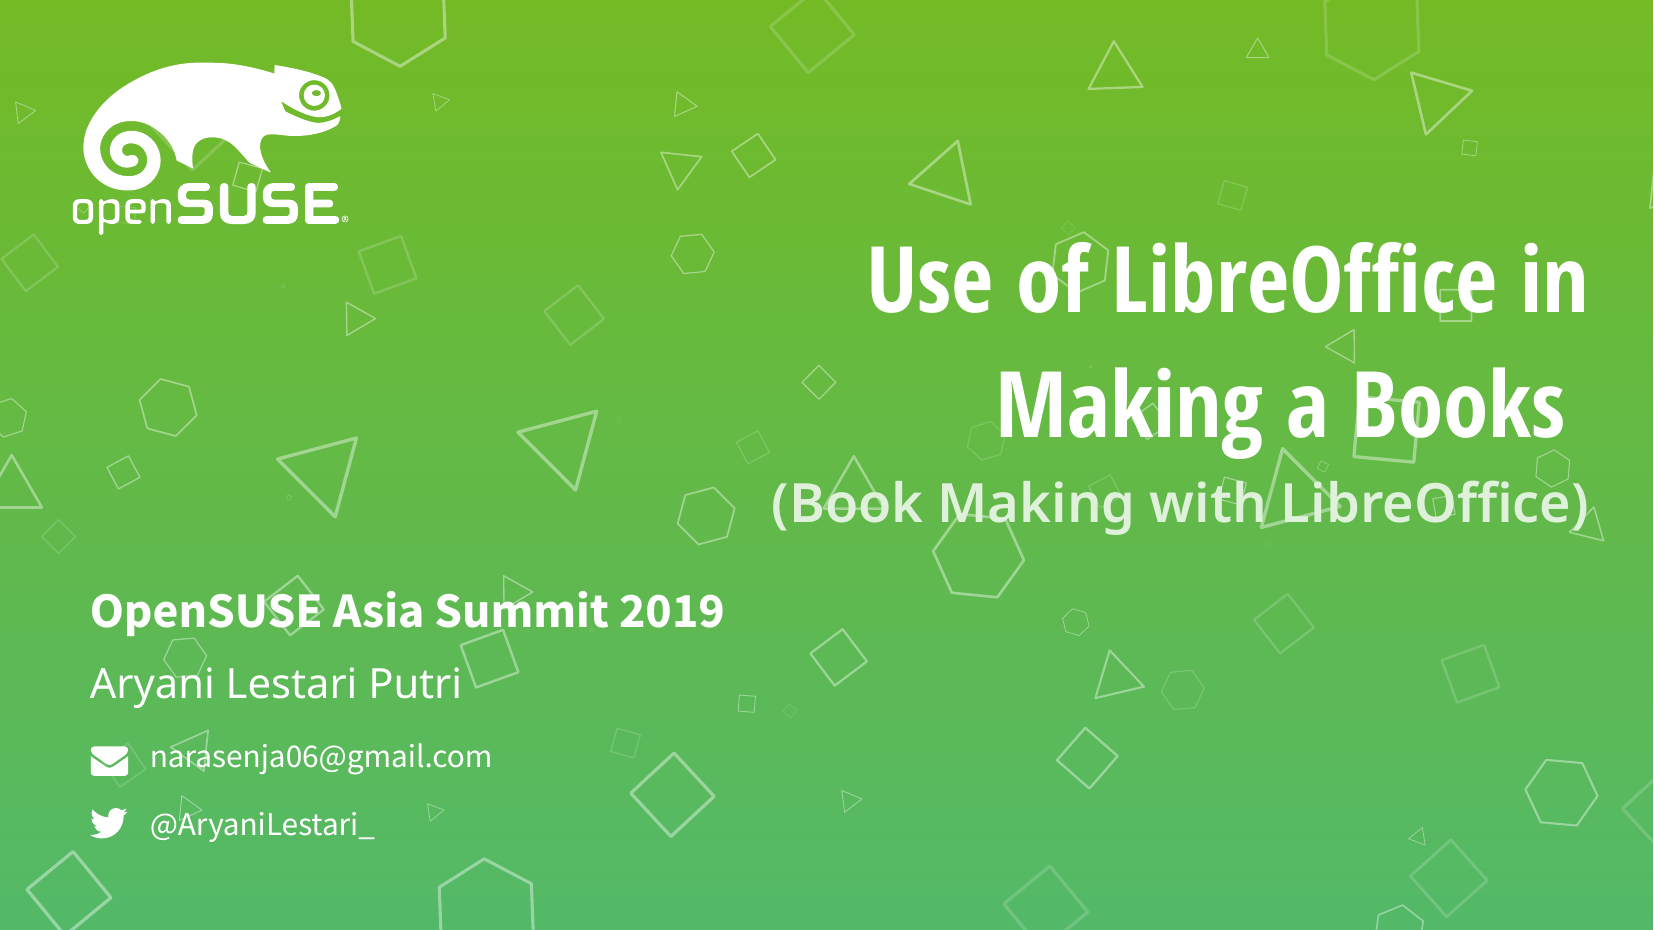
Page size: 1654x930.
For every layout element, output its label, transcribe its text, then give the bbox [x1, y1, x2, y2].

text_box @AryaniLestari_ [135, 795, 601, 852]
picture [90, 742, 129, 782]
text_box Aryani Lestari Putri [75, 680, 601, 716]
text_box OpenSUSE Asia Summit 2019 [75, 538, 886, 680]
text_box narasenja06@gmail.com [135, 727, 601, 784]
subtitle (Book Making with LibreOffice) [630, 465, 1591, 772]
picture [90, 805, 128, 844]
title Use of LibreOffice in Making a Books [630, 104, 1591, 465]
